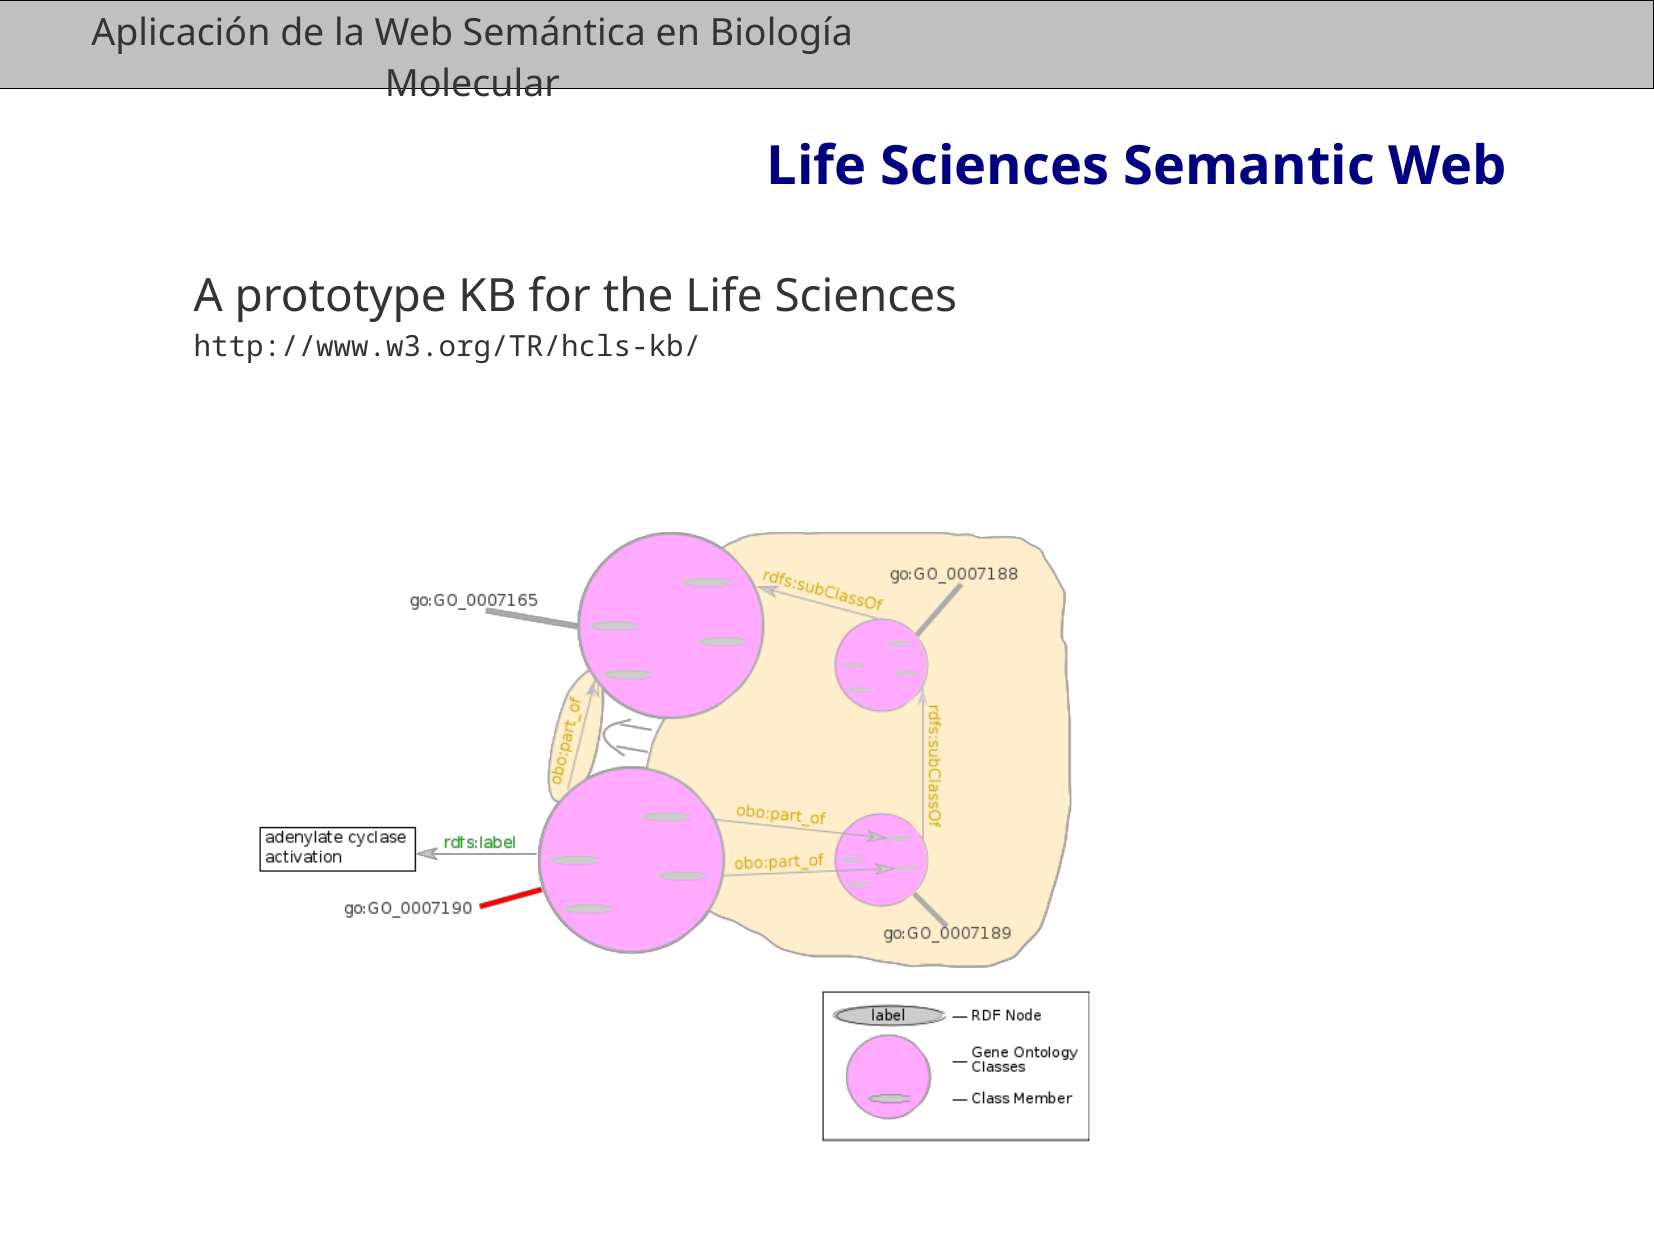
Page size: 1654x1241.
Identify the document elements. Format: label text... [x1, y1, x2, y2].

text_box Life Sciences Semantic Web [620, 125, 1654, 202]
text_box [0, 0, 1654, 89]
picture [236, 531, 1354, 1189]
text_box Aplicación de la Web Semántica en Biología Molecular [0, 23, 945, 89]
text_box A prototype KB for the Life Sciences http://www.w3.org/TR/hcls-kb/ [107, 255, 1034, 365]
